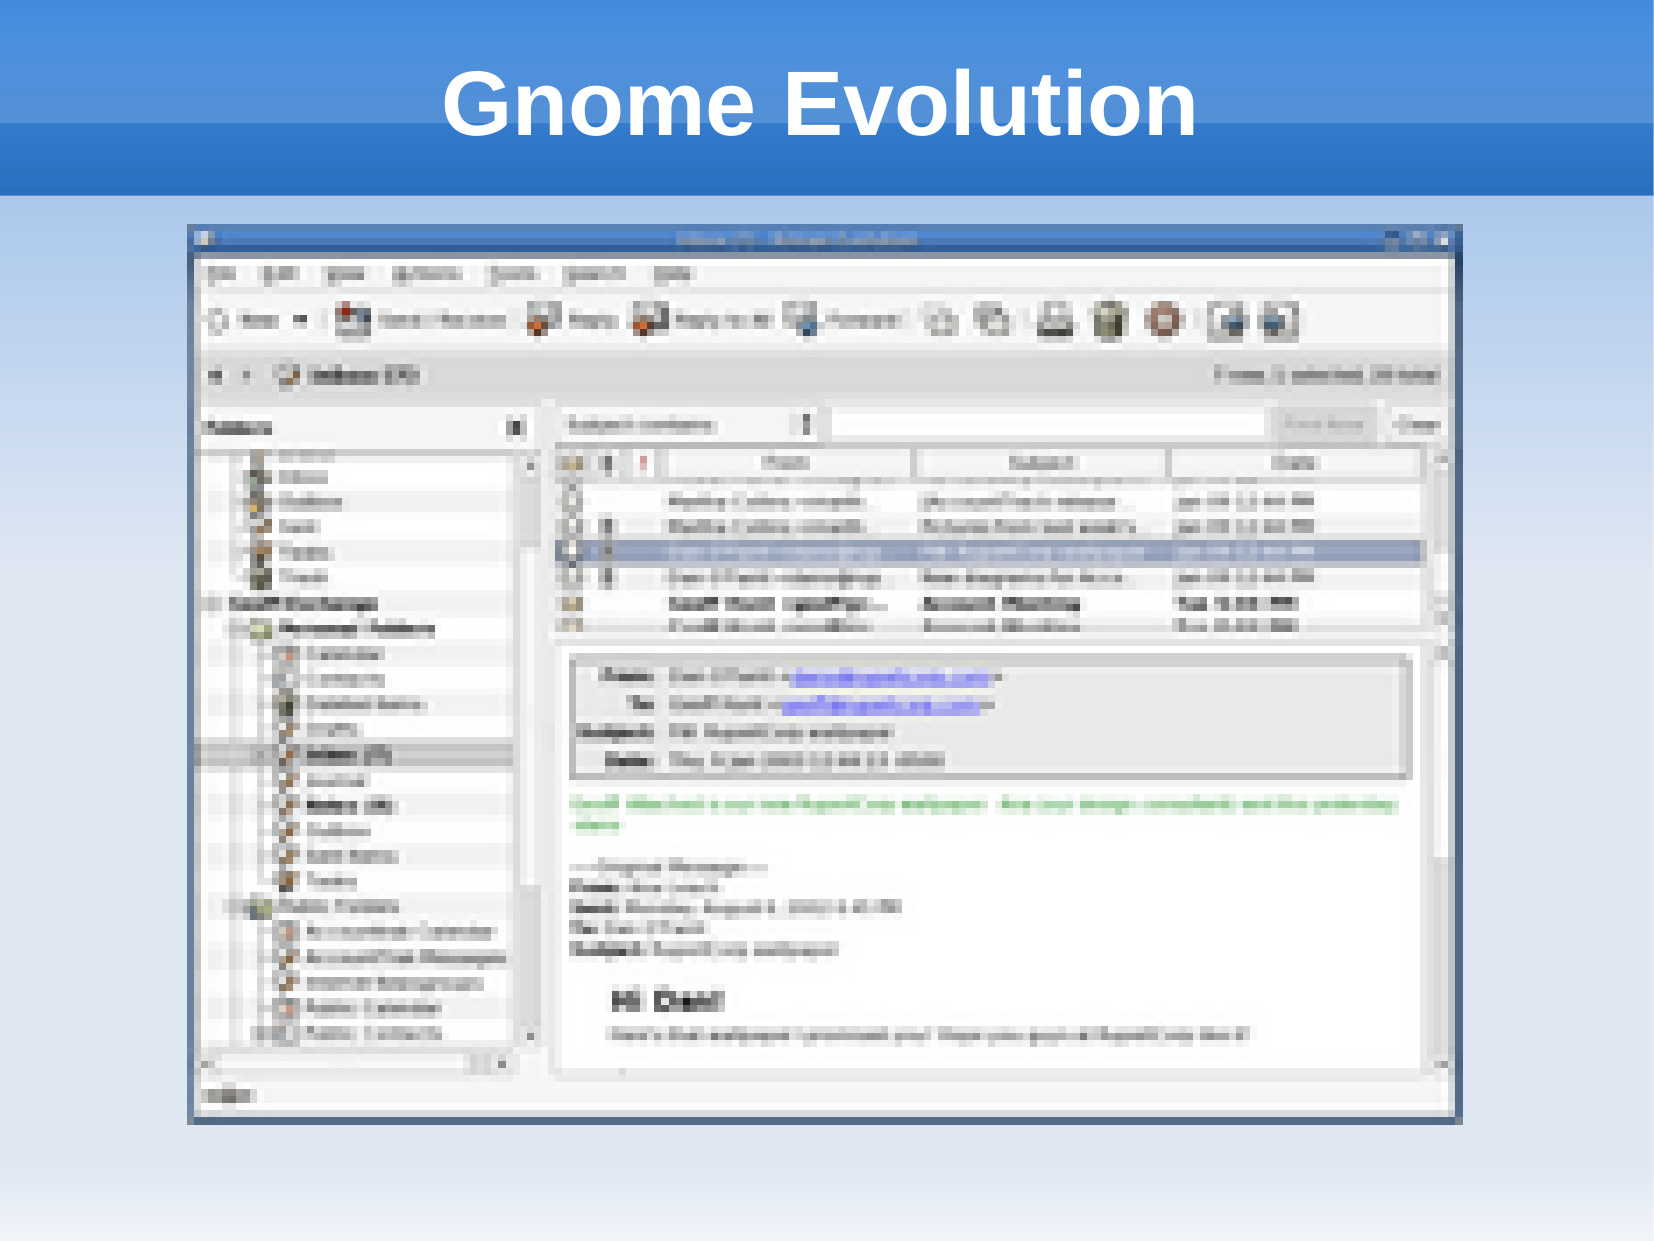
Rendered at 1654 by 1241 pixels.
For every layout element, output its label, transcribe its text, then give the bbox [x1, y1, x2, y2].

title Gnome Evolution [76, 7, 1565, 200]
picture [0, 0, 1654, 1241]
